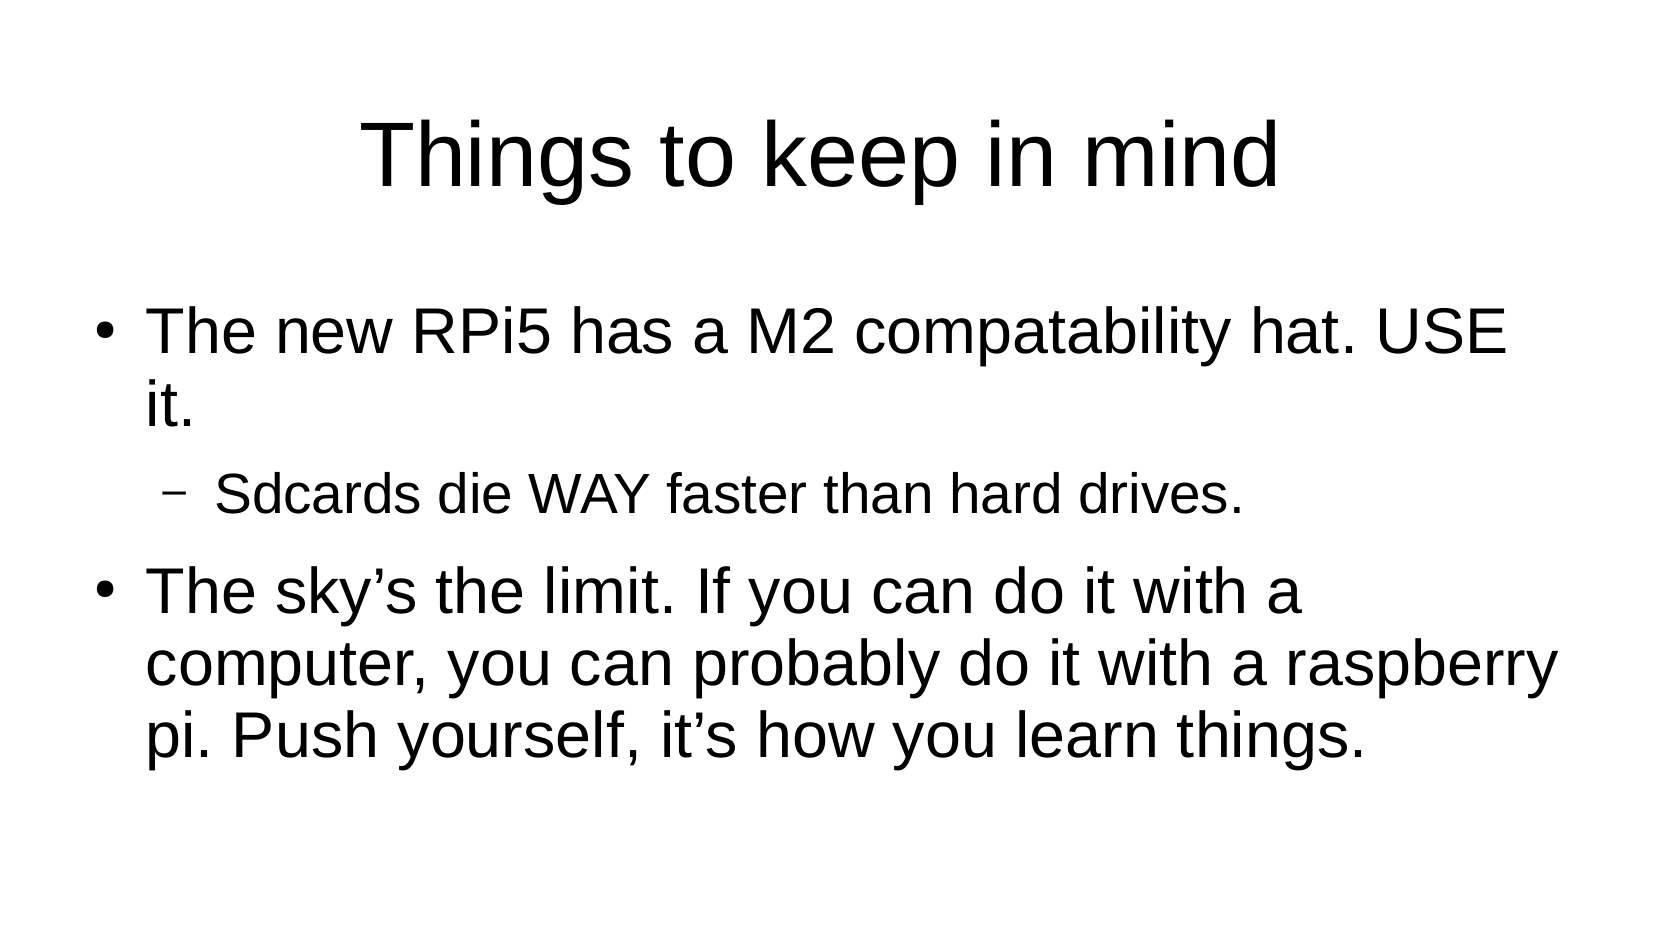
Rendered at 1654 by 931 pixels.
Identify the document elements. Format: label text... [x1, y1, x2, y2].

list The new RPi5 has a M2 compatability hat. USE it. Sdcards die WAY faster than hard drives. The sky’s the limit. If you can do it with a computer, you can probably do it with a raspberry pi. Push yourself, it’s how you learn things. [76, 295, 1565, 835]
title Things to keep in mind [76, 76, 1565, 233]
